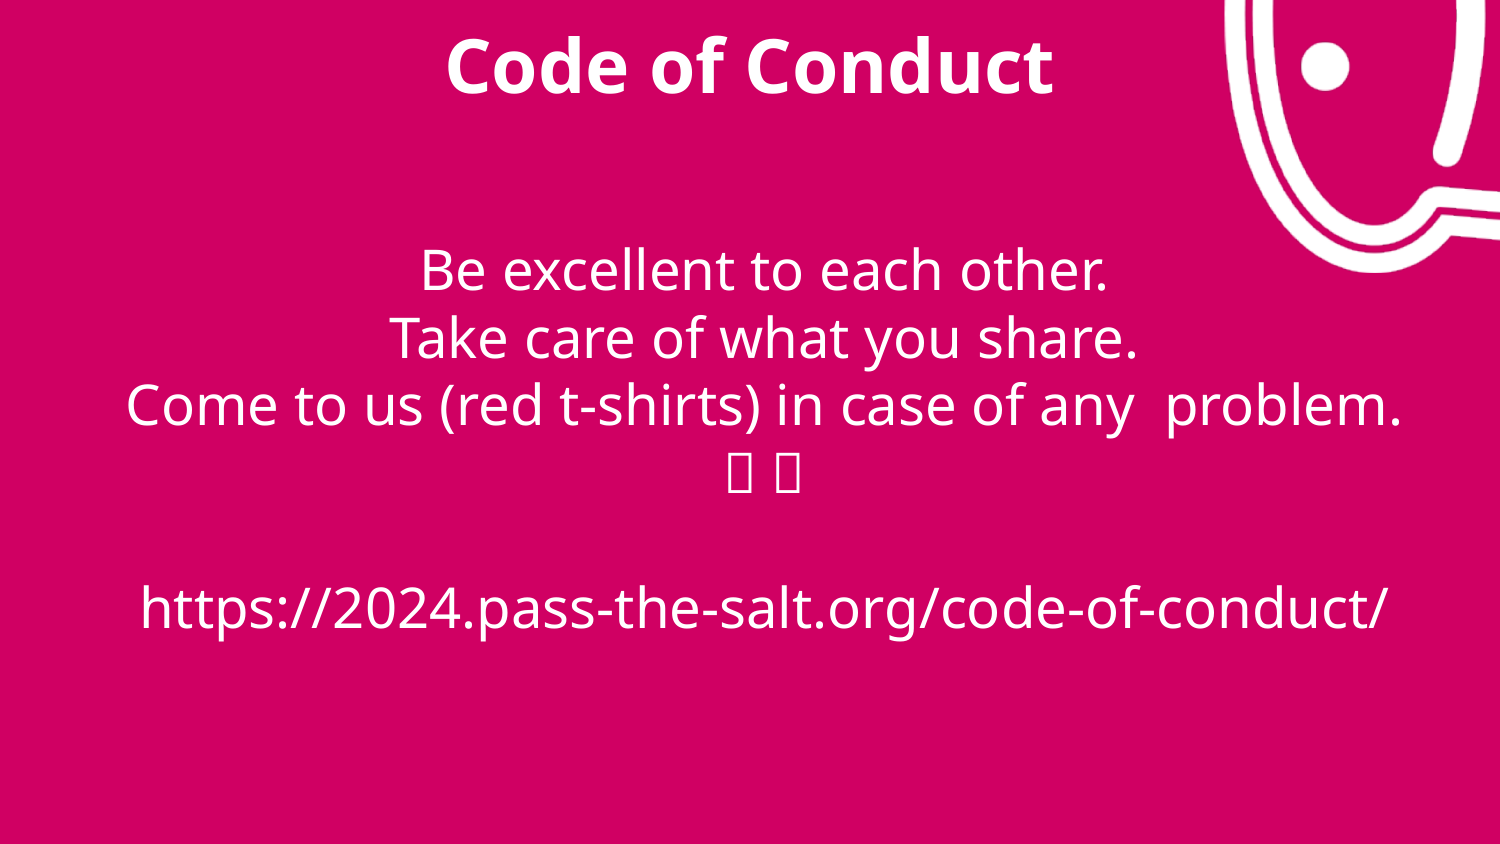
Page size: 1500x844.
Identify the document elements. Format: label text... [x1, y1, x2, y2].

picture [1224, 124, 1500, 273]
text_box Be excellent to each other. Take care of what you share. Come to us (red t-shirts) in case of any problem. 🫶 ✊ https://2024.pass-the-salt.org/code-of-conduct/ [76, 151, 1454, 742]
text_box Code of Conduct [0, 3, 1500, 124]
